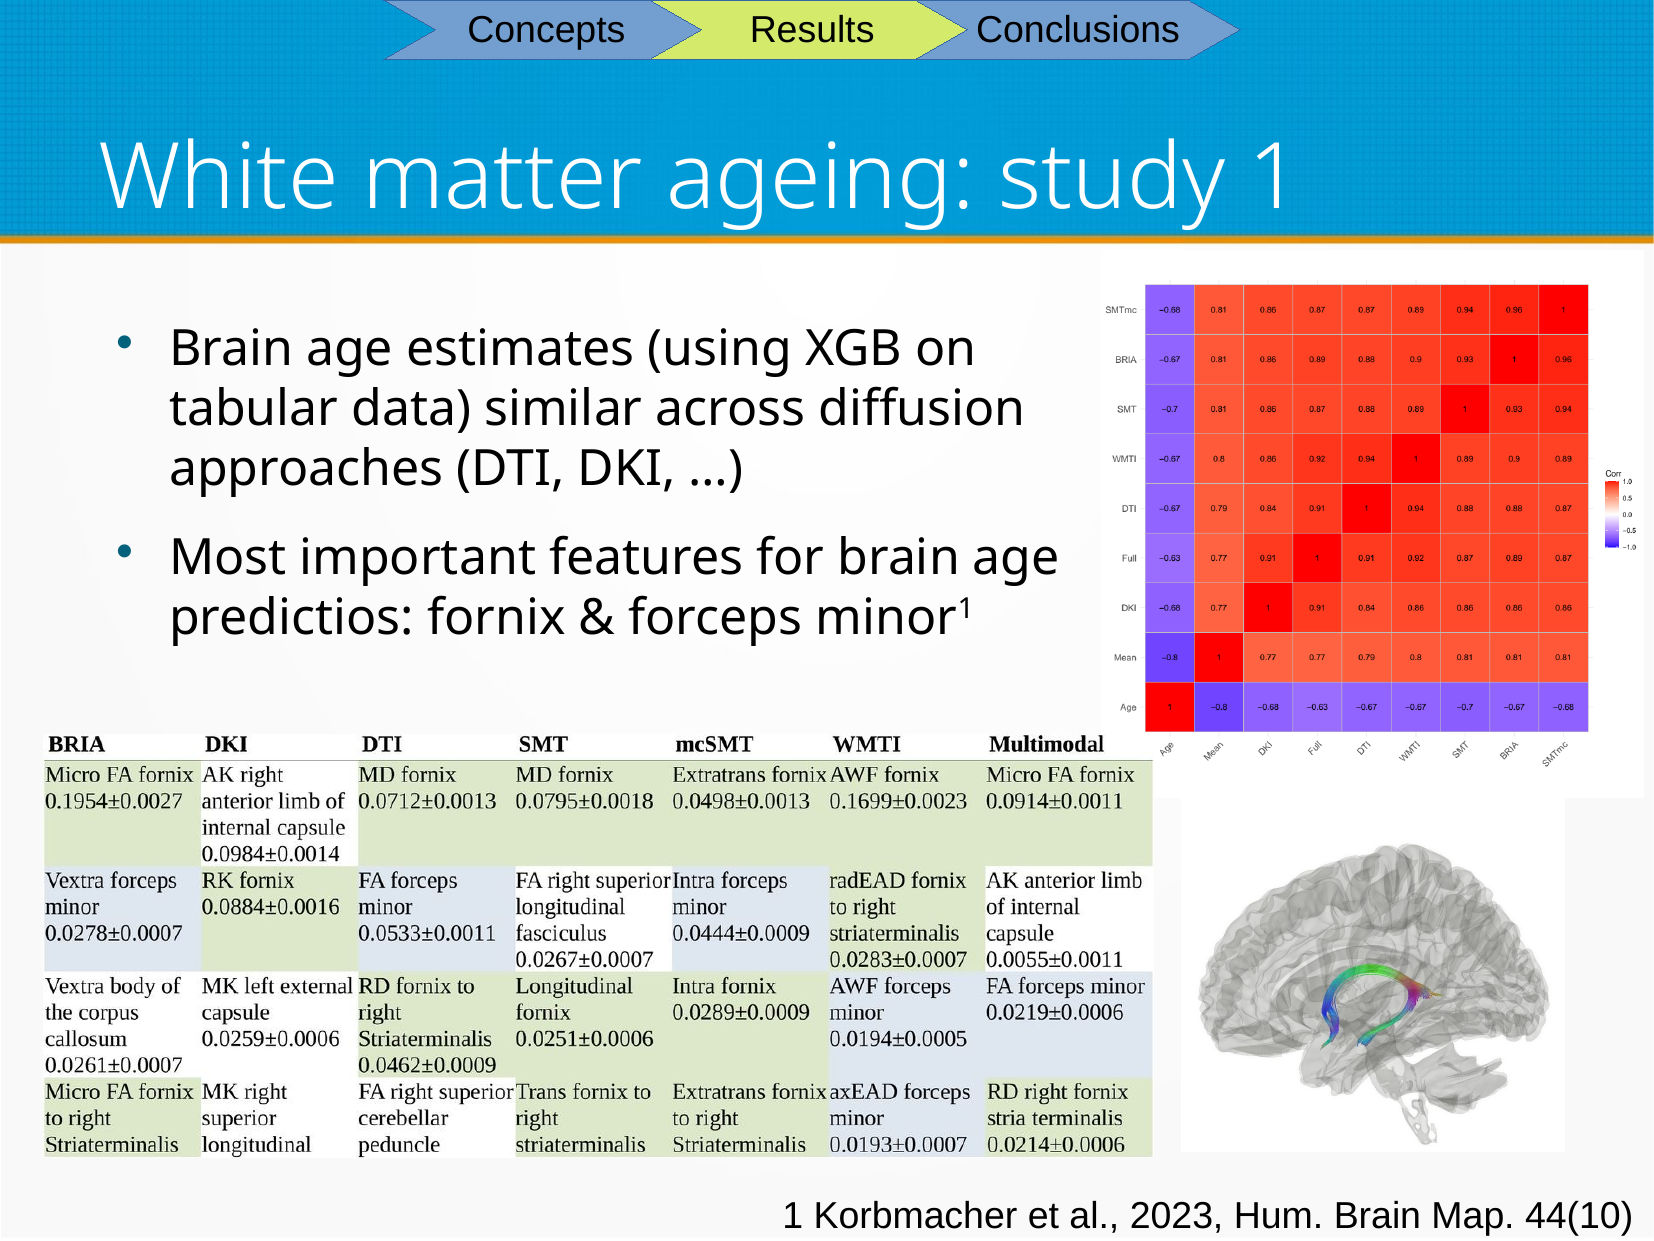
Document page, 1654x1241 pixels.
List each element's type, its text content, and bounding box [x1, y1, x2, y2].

list Brain age estimates (using XGB on tabular data) similar across diffusion approaches (DTI, DKI, …) Most important features for brain age predictios: fornix & forceps minor1 [98, 315, 1093, 734]
text_box Results [649, 0, 966, 60]
text_box 1 Korbmacher et al., 2023, Hum. Brain Map. 44(10) [767, 1183, 1654, 1240]
text_box Conclusions [915, 0, 1241, 60]
text_box Concepts [383, 0, 700, 60]
picture [0, 233, 1654, 1241]
title White matter ageing: study 1 [98, 19, 1654, 227]
